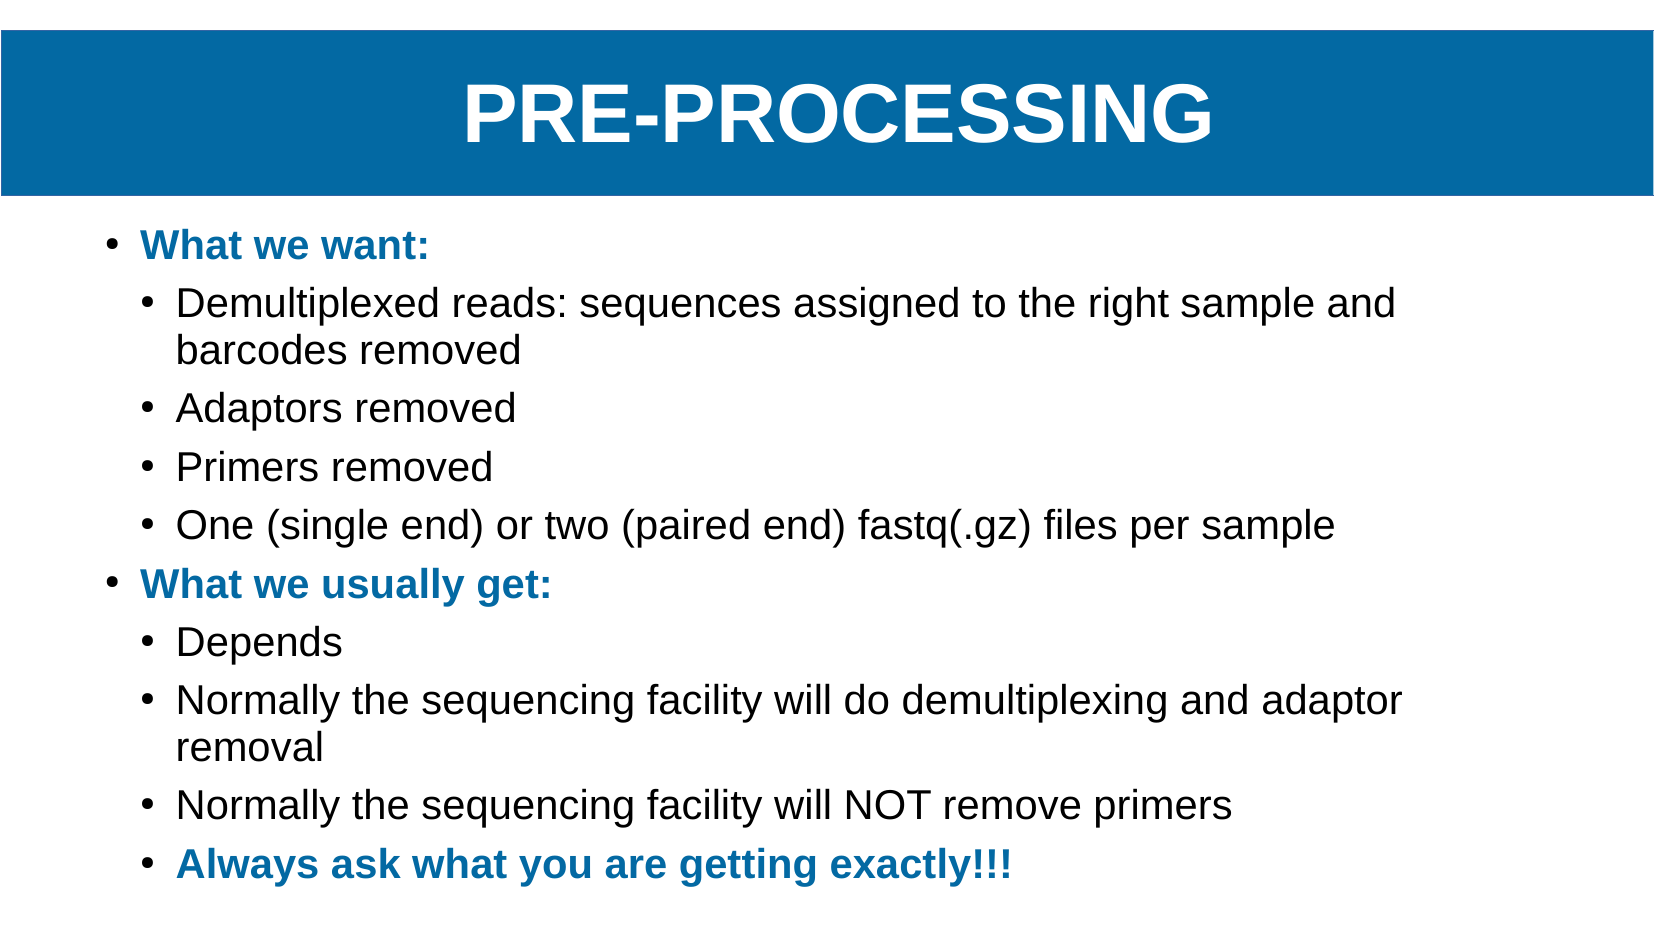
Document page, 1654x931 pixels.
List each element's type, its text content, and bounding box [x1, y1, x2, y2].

text_box [1, 30, 1654, 196]
text_box PRE-PROCESSING [388, 59, 1289, 168]
text_box What we want: Demultiplexed reads: sequences assigned to the right sample and barcodes removed Adaptors removed Primers removed One (single end) or two (paired end) fastq(.gz) files per sample What we usually get: Depends Normally the sequencing facility will do demultiplexing and adaptor removal Normally the sequencing facility will NOT remove primers Always ask what you are getting exactly!!! [90, 214, 1576, 917]
